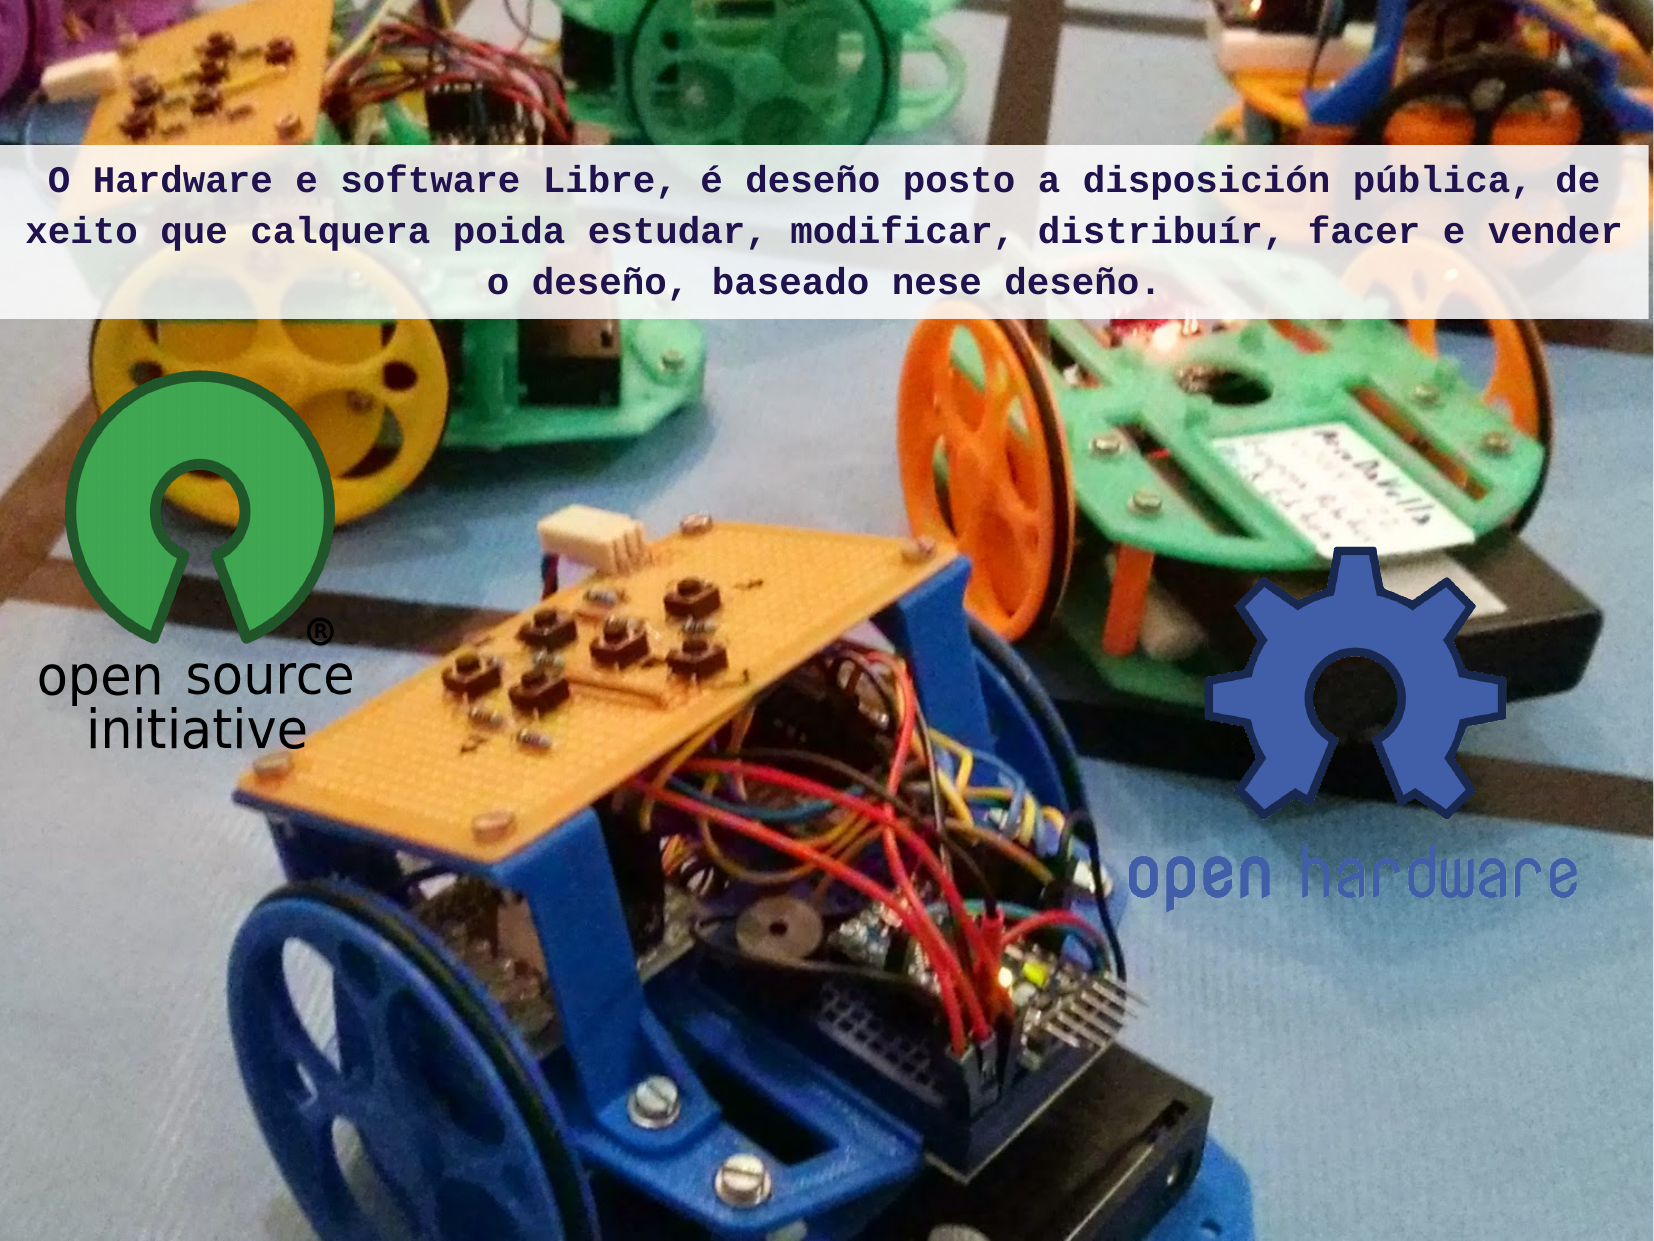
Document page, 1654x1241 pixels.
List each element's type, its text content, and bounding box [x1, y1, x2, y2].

picture [0, 0, 1654, 1241]
text_box O Hardware e software Libre, é deseño posto a disposición pública, de xeito que calquera poida estudar, modificar, distribuír, facer e vender o deseño, baseado nese deseño. [0, 145, 1649, 319]
